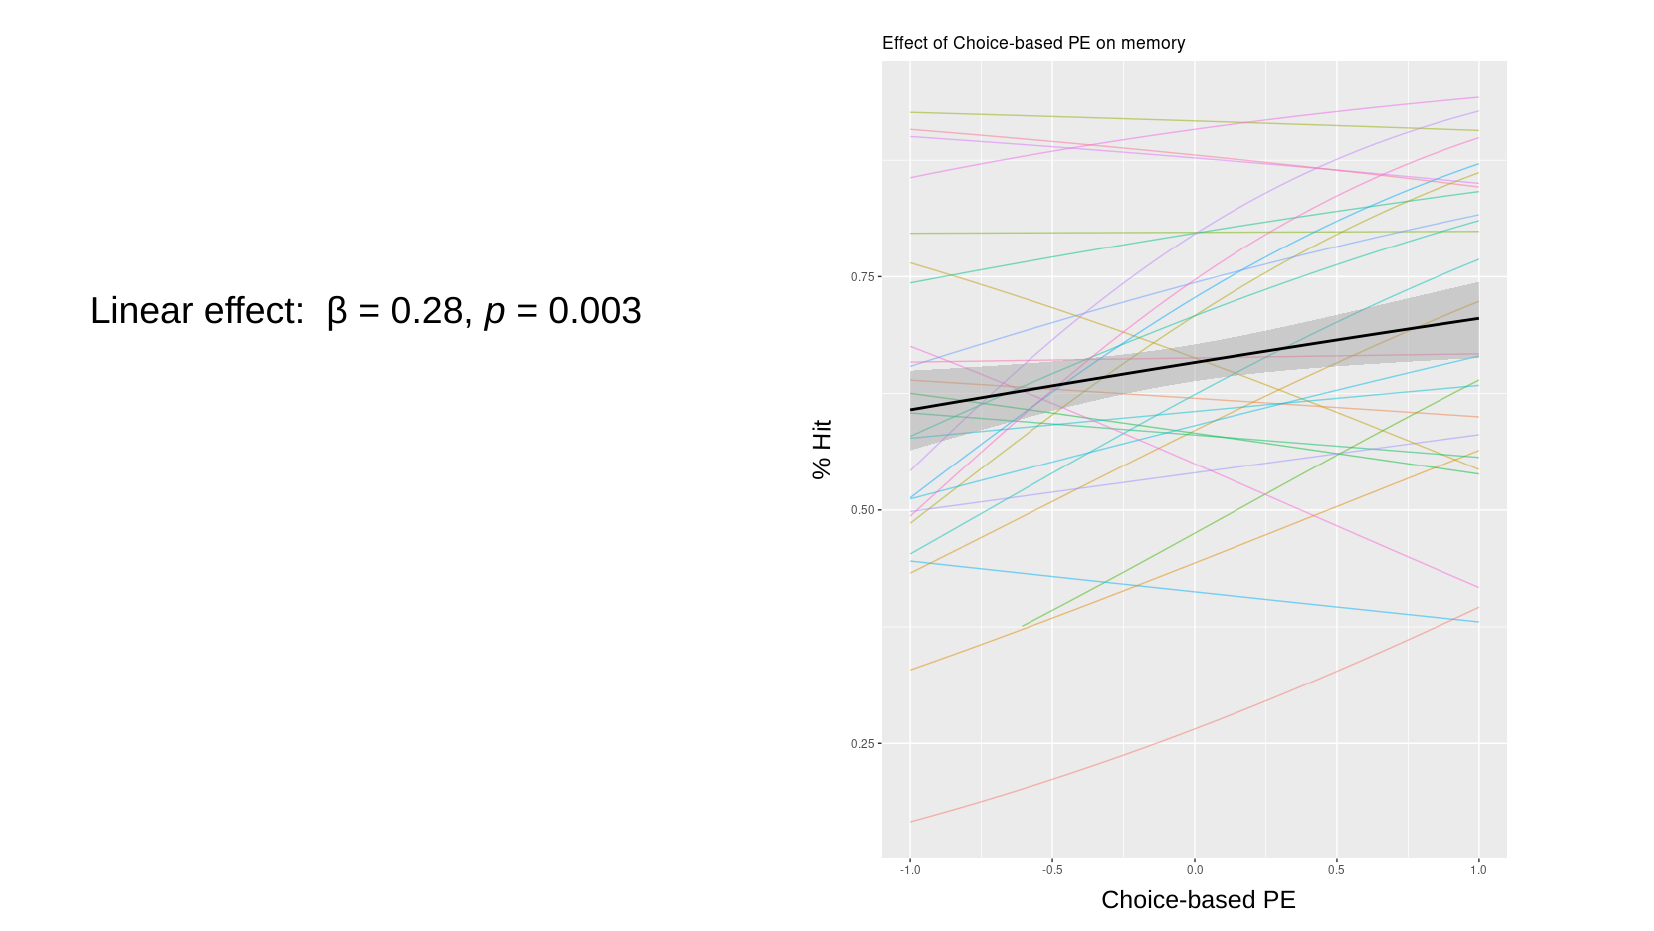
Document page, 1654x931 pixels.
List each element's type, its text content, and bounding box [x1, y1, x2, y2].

text_box Linear effect: β = 0.28, p = 0.003 [75, 240, 796, 339]
text_box % Hit [799, 404, 862, 496]
picture [839, 30, 1516, 887]
text_box Choice-based PE [1086, 878, 1387, 922]
